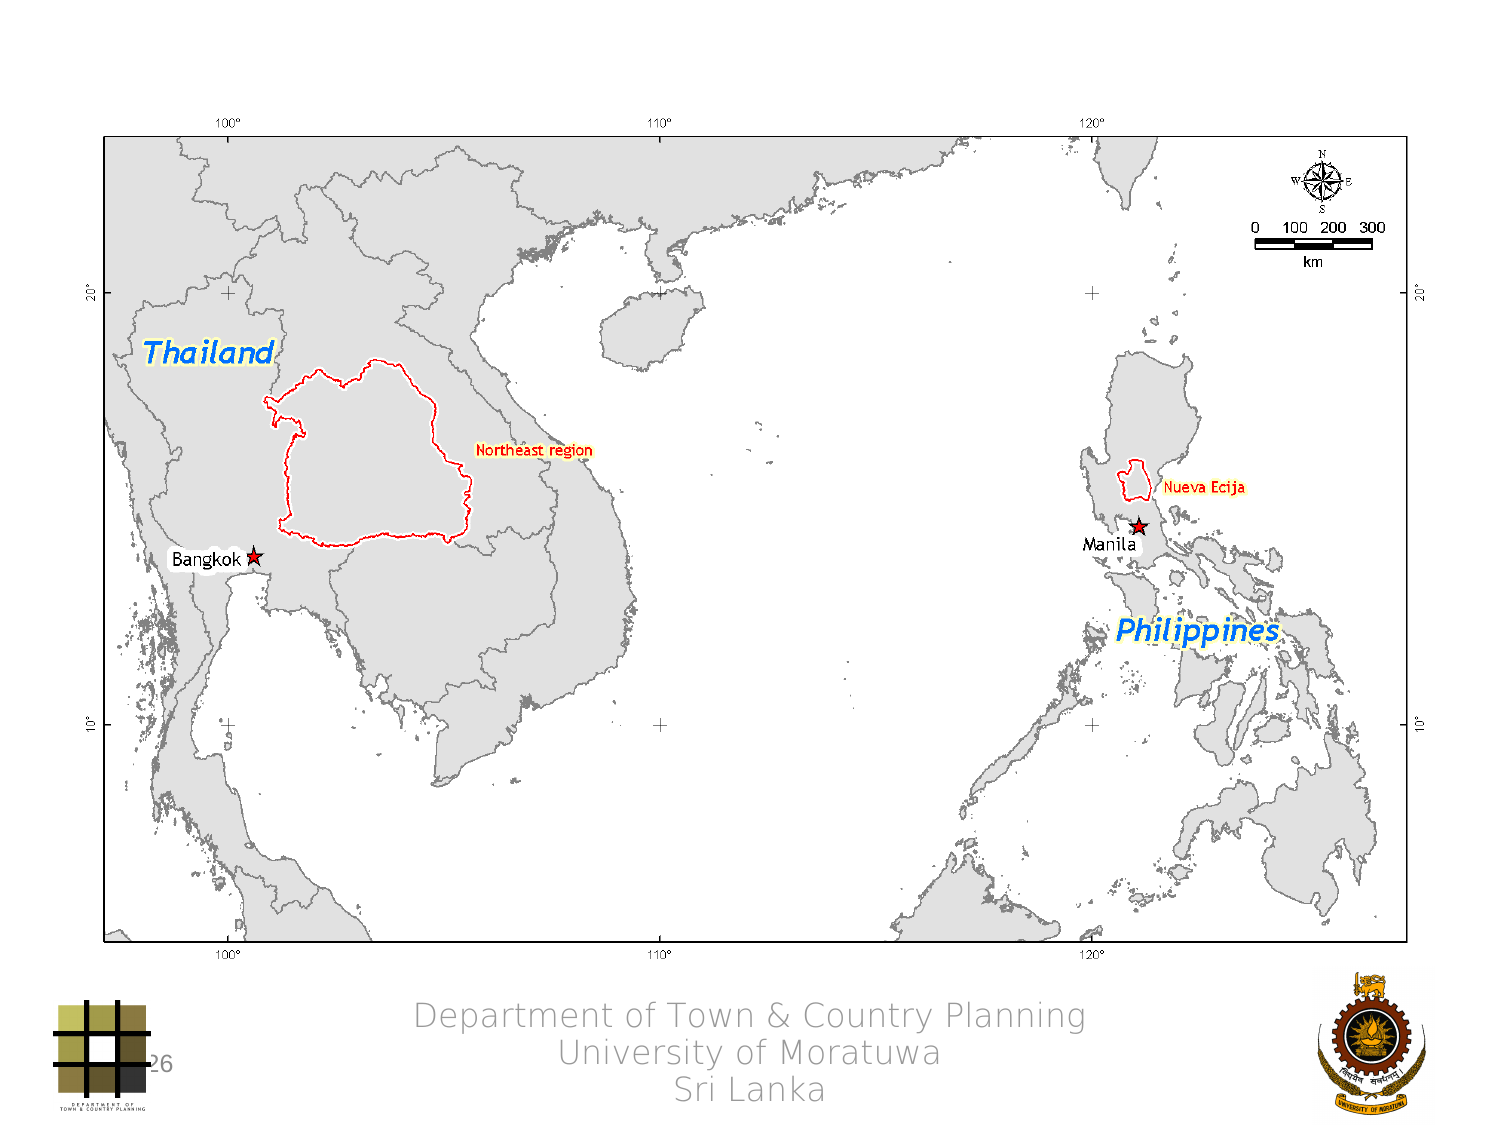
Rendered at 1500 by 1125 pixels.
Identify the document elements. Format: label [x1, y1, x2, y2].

picture [1312, 966, 1435, 1125]
picture [75, 112, 1426, 965]
picture [53, 1000, 151, 1111]
